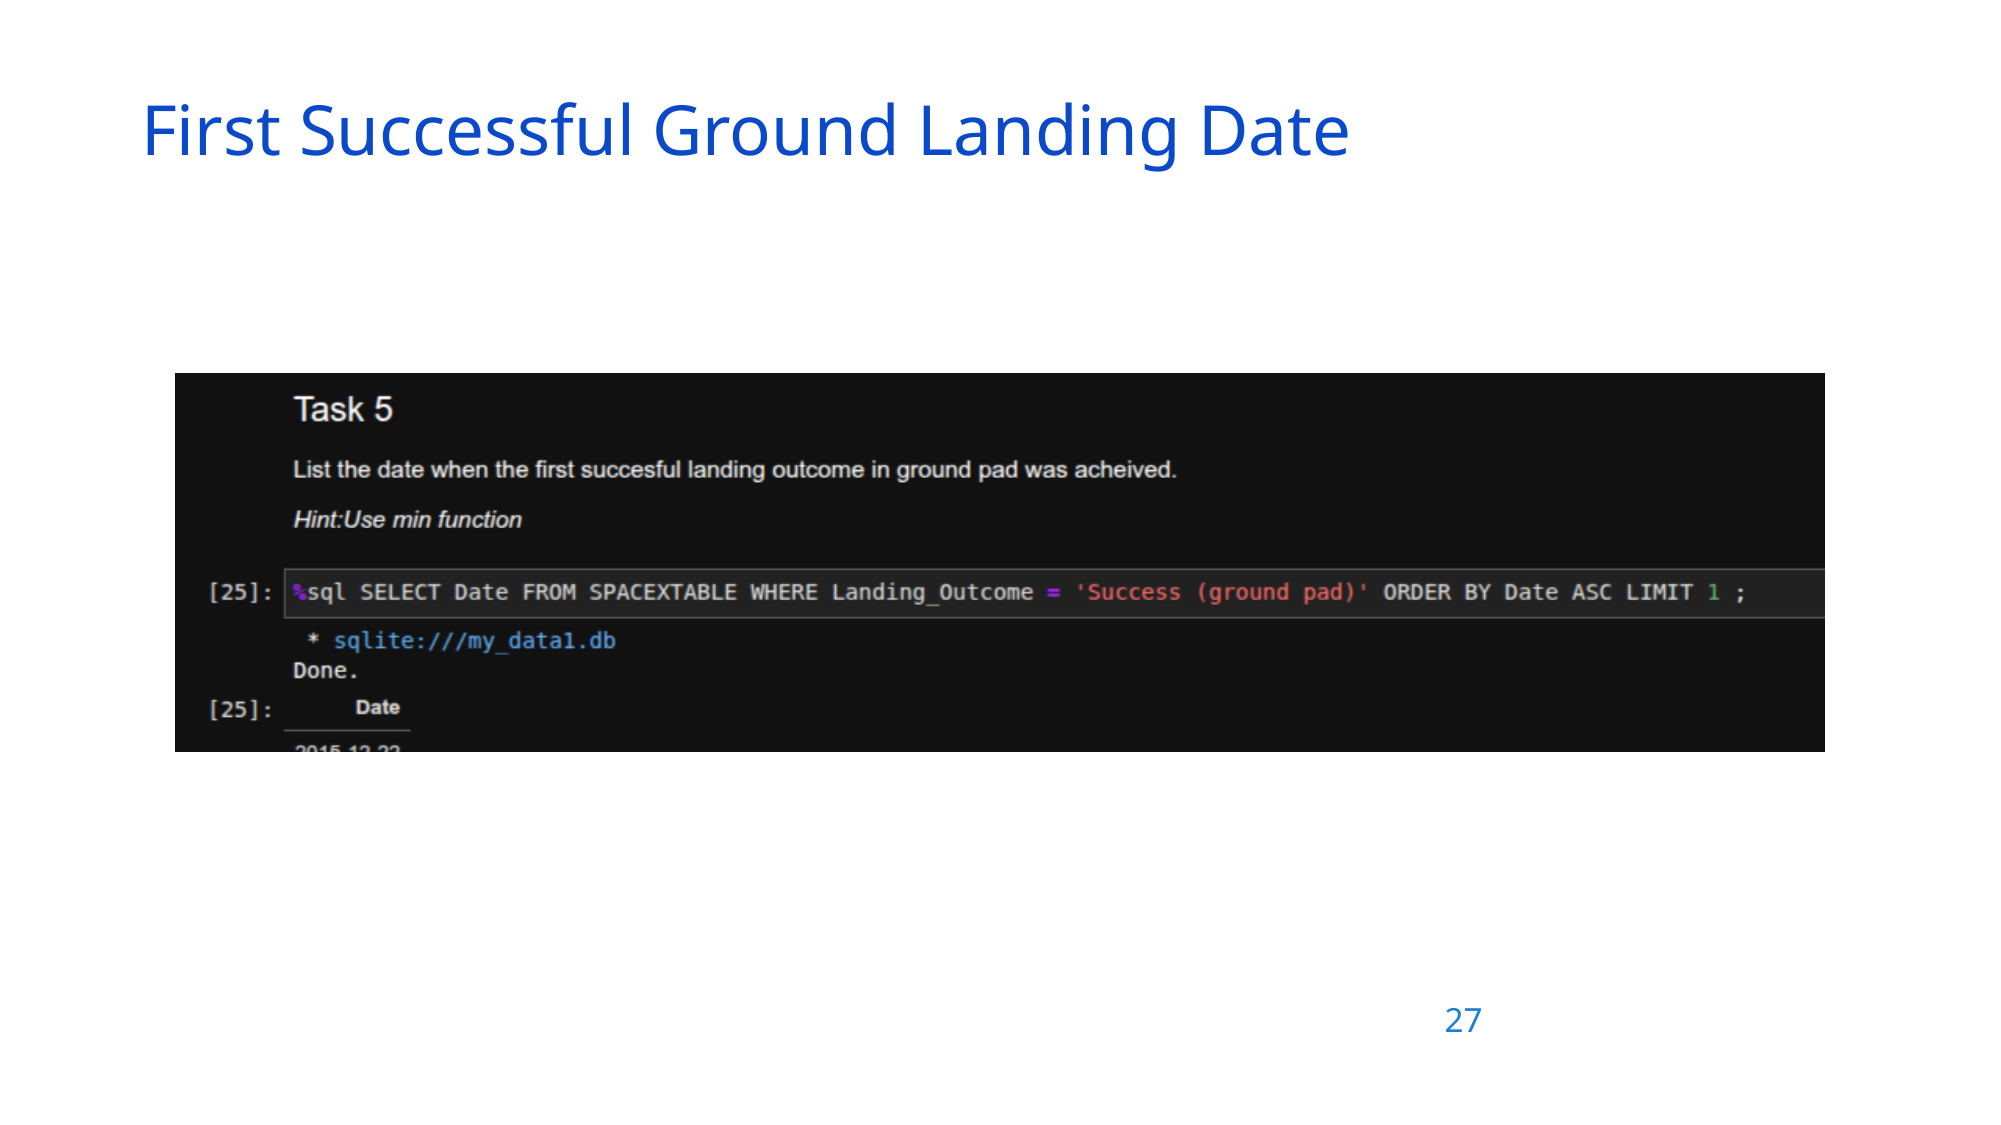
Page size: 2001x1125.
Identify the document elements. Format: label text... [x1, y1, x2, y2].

picture [175, 373, 1825, 752]
text_box First Successful Ground Landing Date [126, 88, 1852, 179]
slide_number 28 [1429, 988, 1880, 1055]
